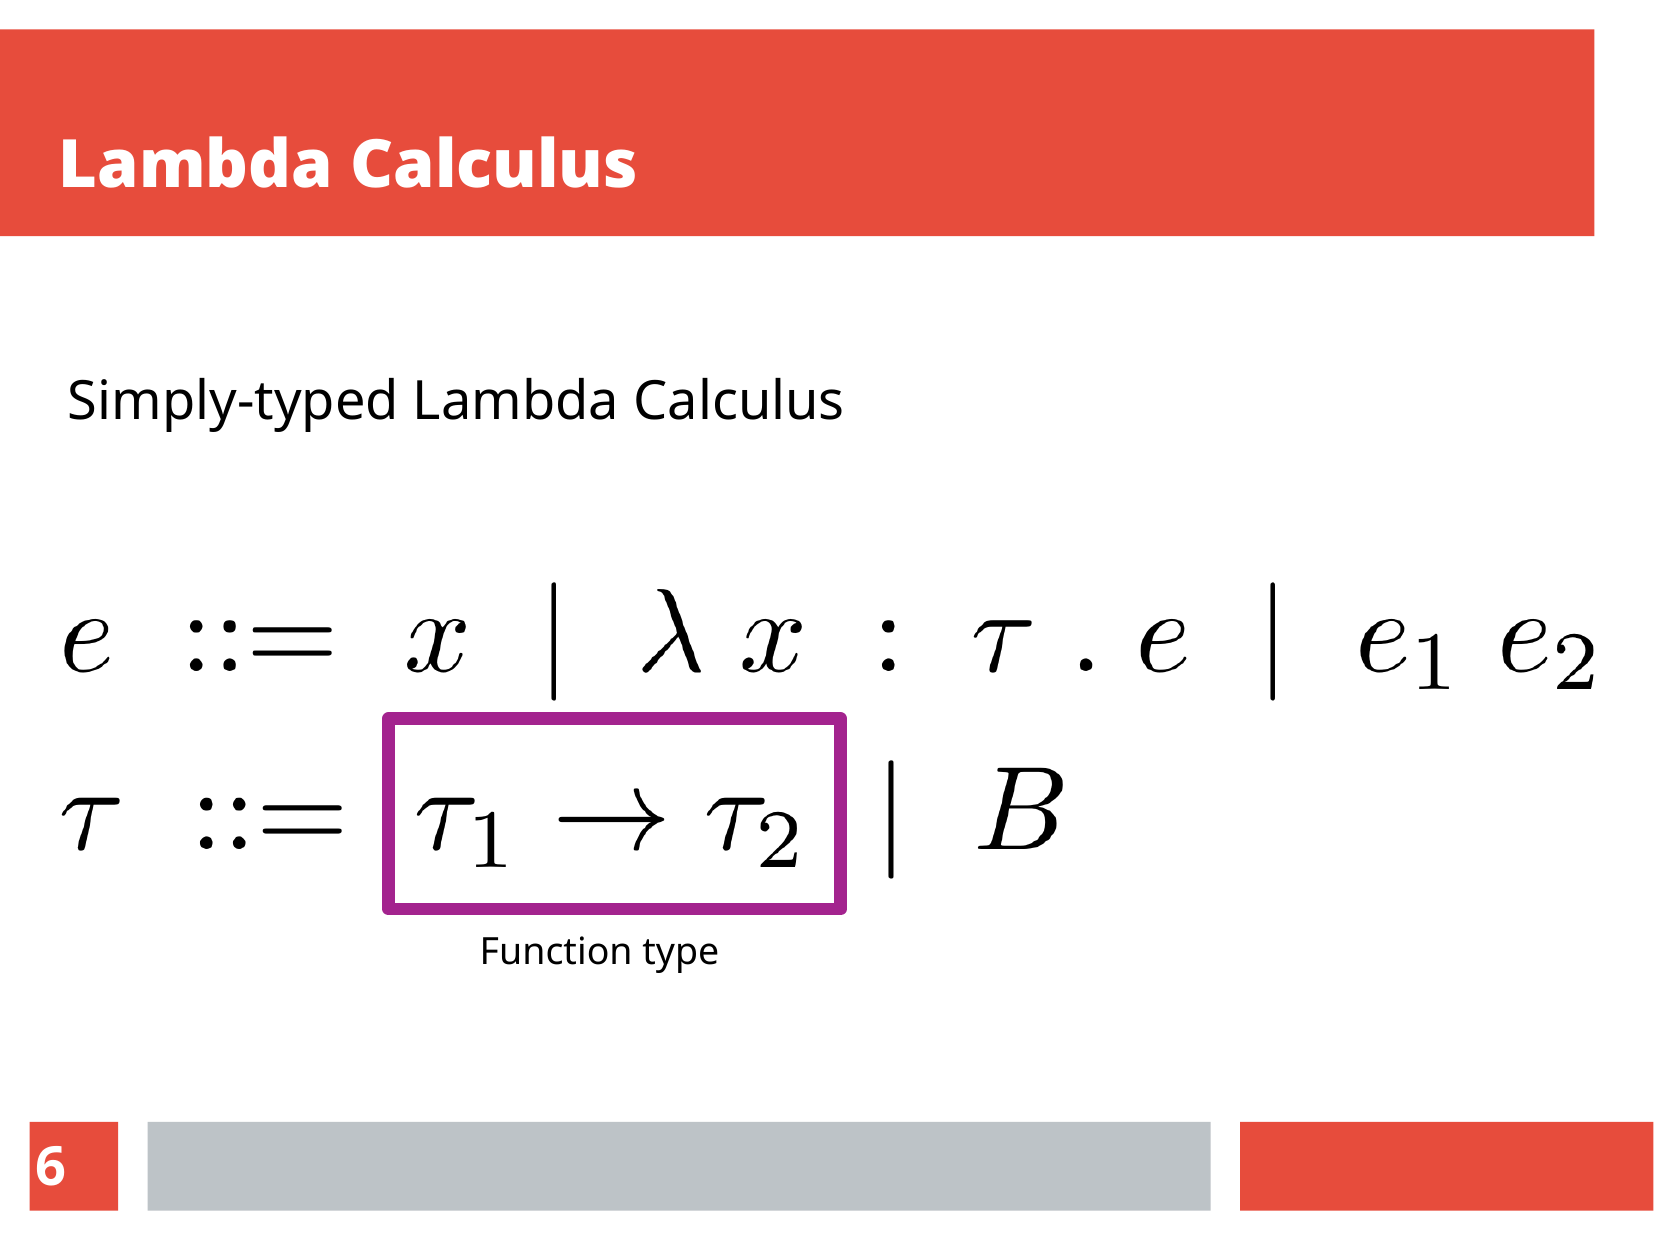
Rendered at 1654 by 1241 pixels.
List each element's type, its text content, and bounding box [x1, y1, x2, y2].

text_box 6 [20, 1119, 254, 1210]
text_box Simply-typed Lambda Calculus [53, 354, 923, 433]
text_box Function type [464, 917, 757, 976]
picture [0, 522, 1654, 939]
title Lambda Calculus [59, 58, 1595, 207]
